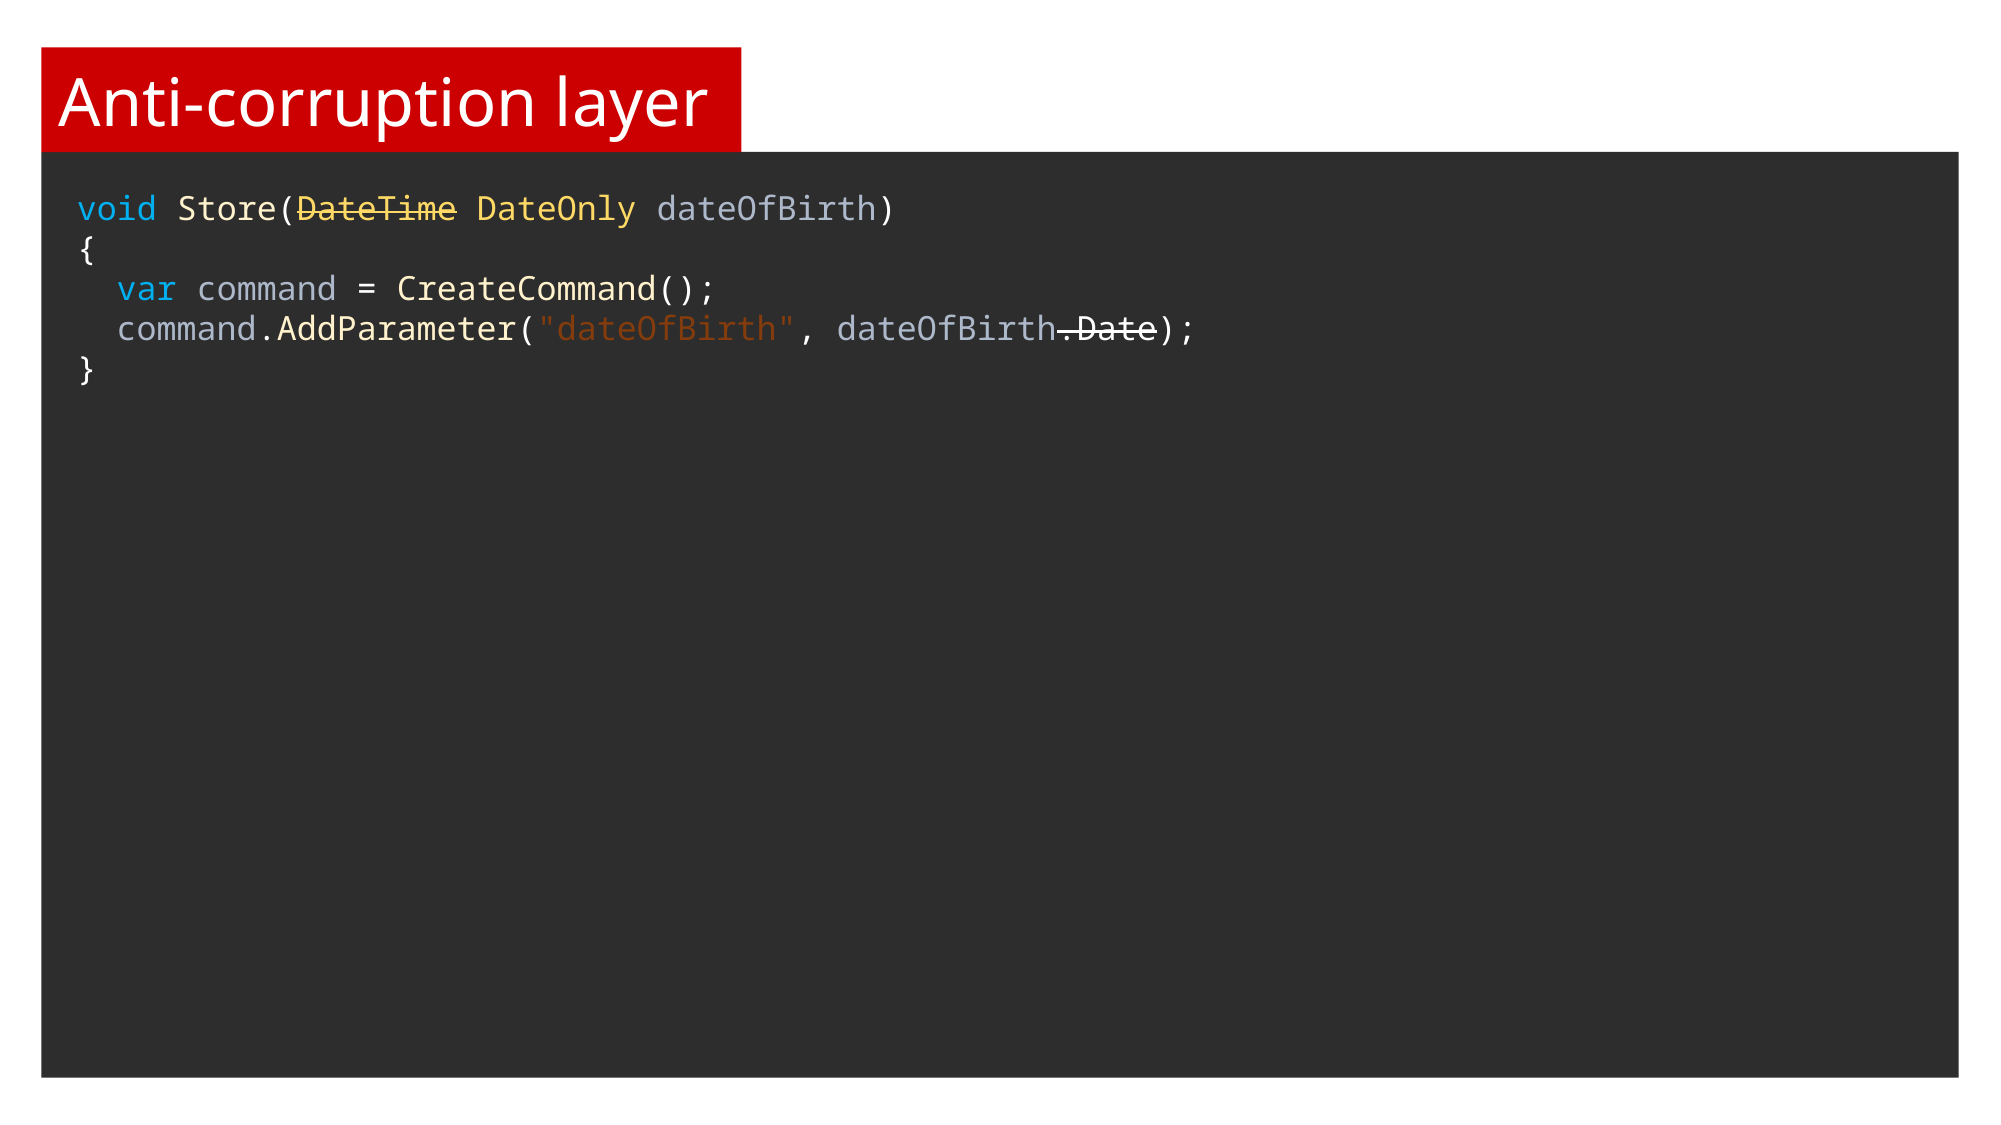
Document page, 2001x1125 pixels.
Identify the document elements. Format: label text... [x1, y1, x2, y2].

text_box [41, 152, 1959, 1078]
text_box void Store(DateTime DateOnly dateOfBirth) { var command = CreateCommand(); command.AddParameter("dateOfBirth", dateOfBirth.Date); } [41, 152, 1602, 396]
text_box Anti-corruption layer [41, 47, 742, 153]
